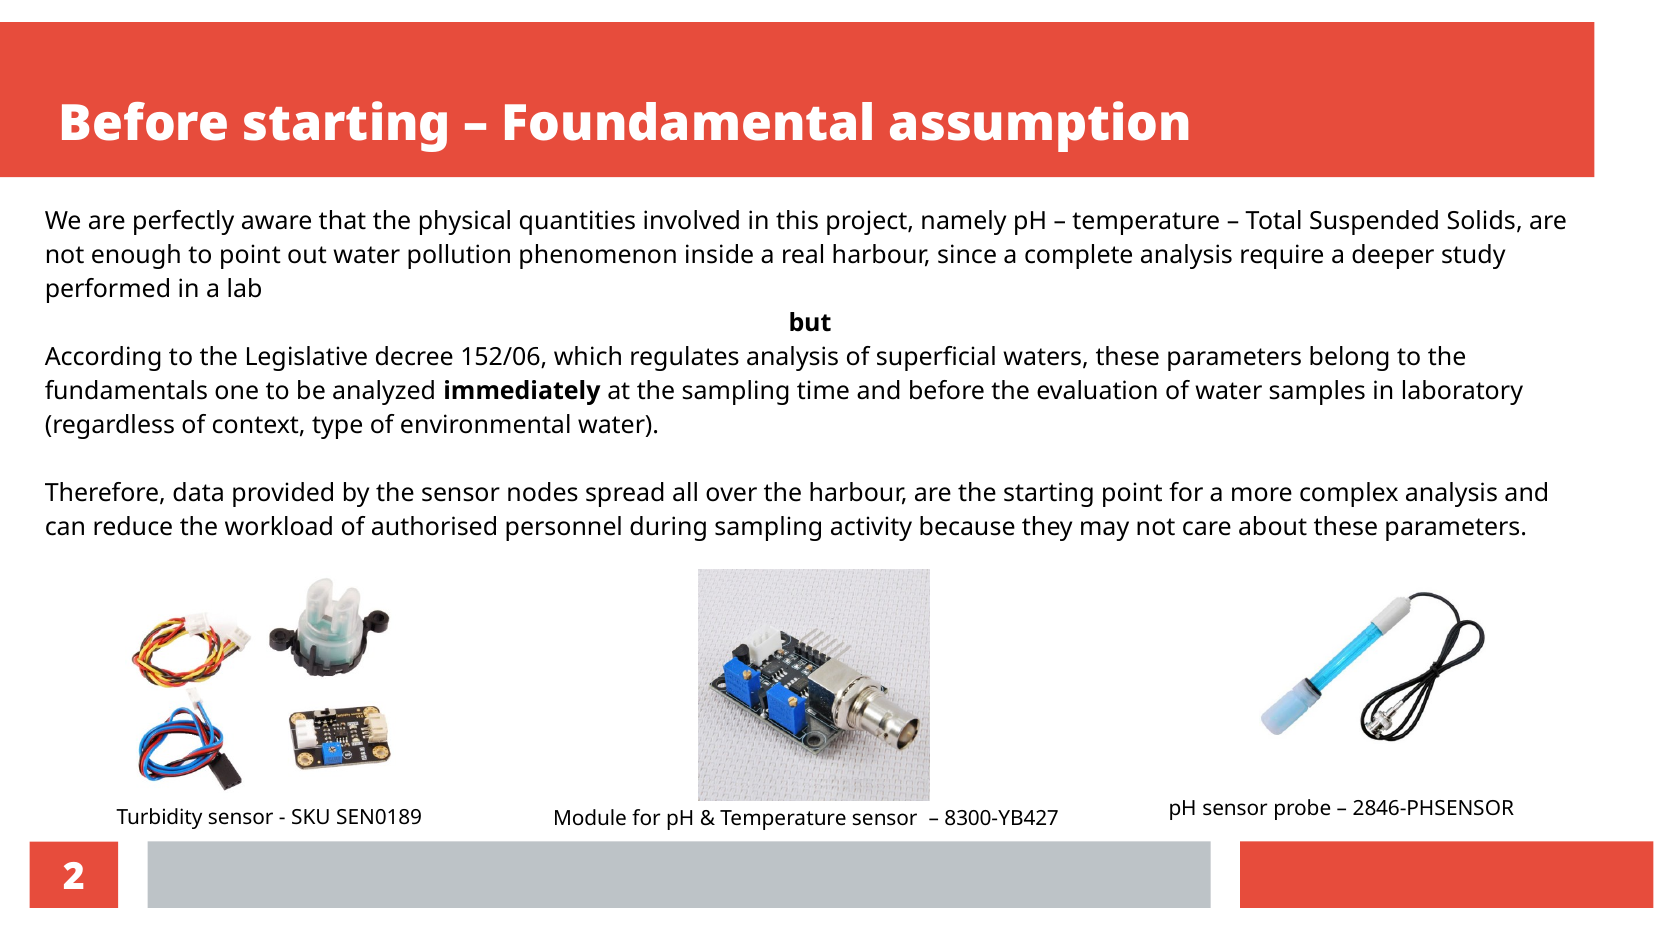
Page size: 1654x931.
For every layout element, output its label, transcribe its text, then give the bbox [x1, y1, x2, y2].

text_box Turbidity sensor - SKU SEN0189 [101, 795, 462, 840]
picture [698, 569, 930, 795]
picture [1259, 554, 1486, 781]
text_box Module for pH & Temperature sensor – 8300-YB427 [538, 795, 1111, 841]
picture [125, 549, 396, 795]
text_box pH sensor probe – 2846-PHSENSOR [1153, 785, 1636, 831]
text_box We are perfectly aware that the physical quantities involved in this project, namely pH – temperature – Total Suspended Solids, are not enough to point out water pollution phenomenon inside a real harbour, since a complete analysis require a deeper study performed in a lab but According to the Legislative decree 152/06, which regulates analysis of superficial waters, these parameters belong to the fundamentals one to be analyzed immediately at the sampling time and before the evaluation of water samples in laboratory (regardless of context, type of environmental water). Therefore, data provided by the sensor nodes spread all over the harbour, are the starting point for a more complex analysis and can reduce the workload of authorised personnel during sampling activity because they may not care about these parameters. [30, 195, 1591, 556]
title Before starting – Foundamental assumption [59, 44, 1595, 156]
